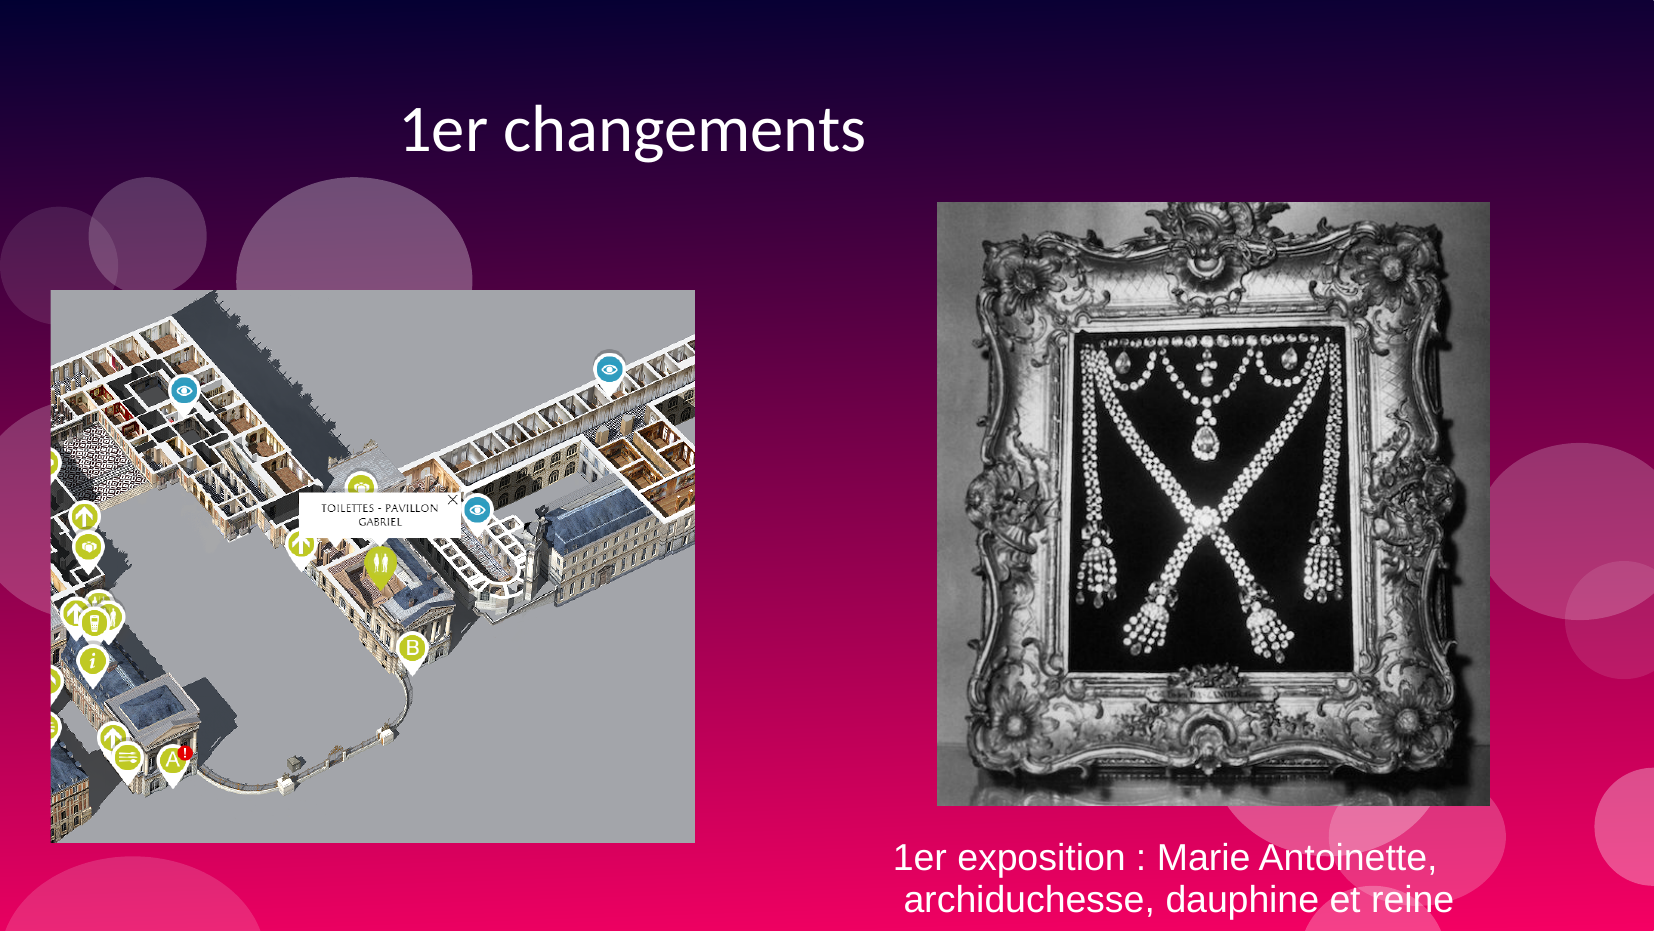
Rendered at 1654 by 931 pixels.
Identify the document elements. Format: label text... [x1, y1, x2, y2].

picture [937, 202, 1490, 806]
picture [50, 290, 695, 843]
text_box 1er changements [383, 77, 1323, 173]
text_box 1er exposition : Marie Antoinette, archiduchesse, dauphine et reine [878, 829, 1477, 931]
